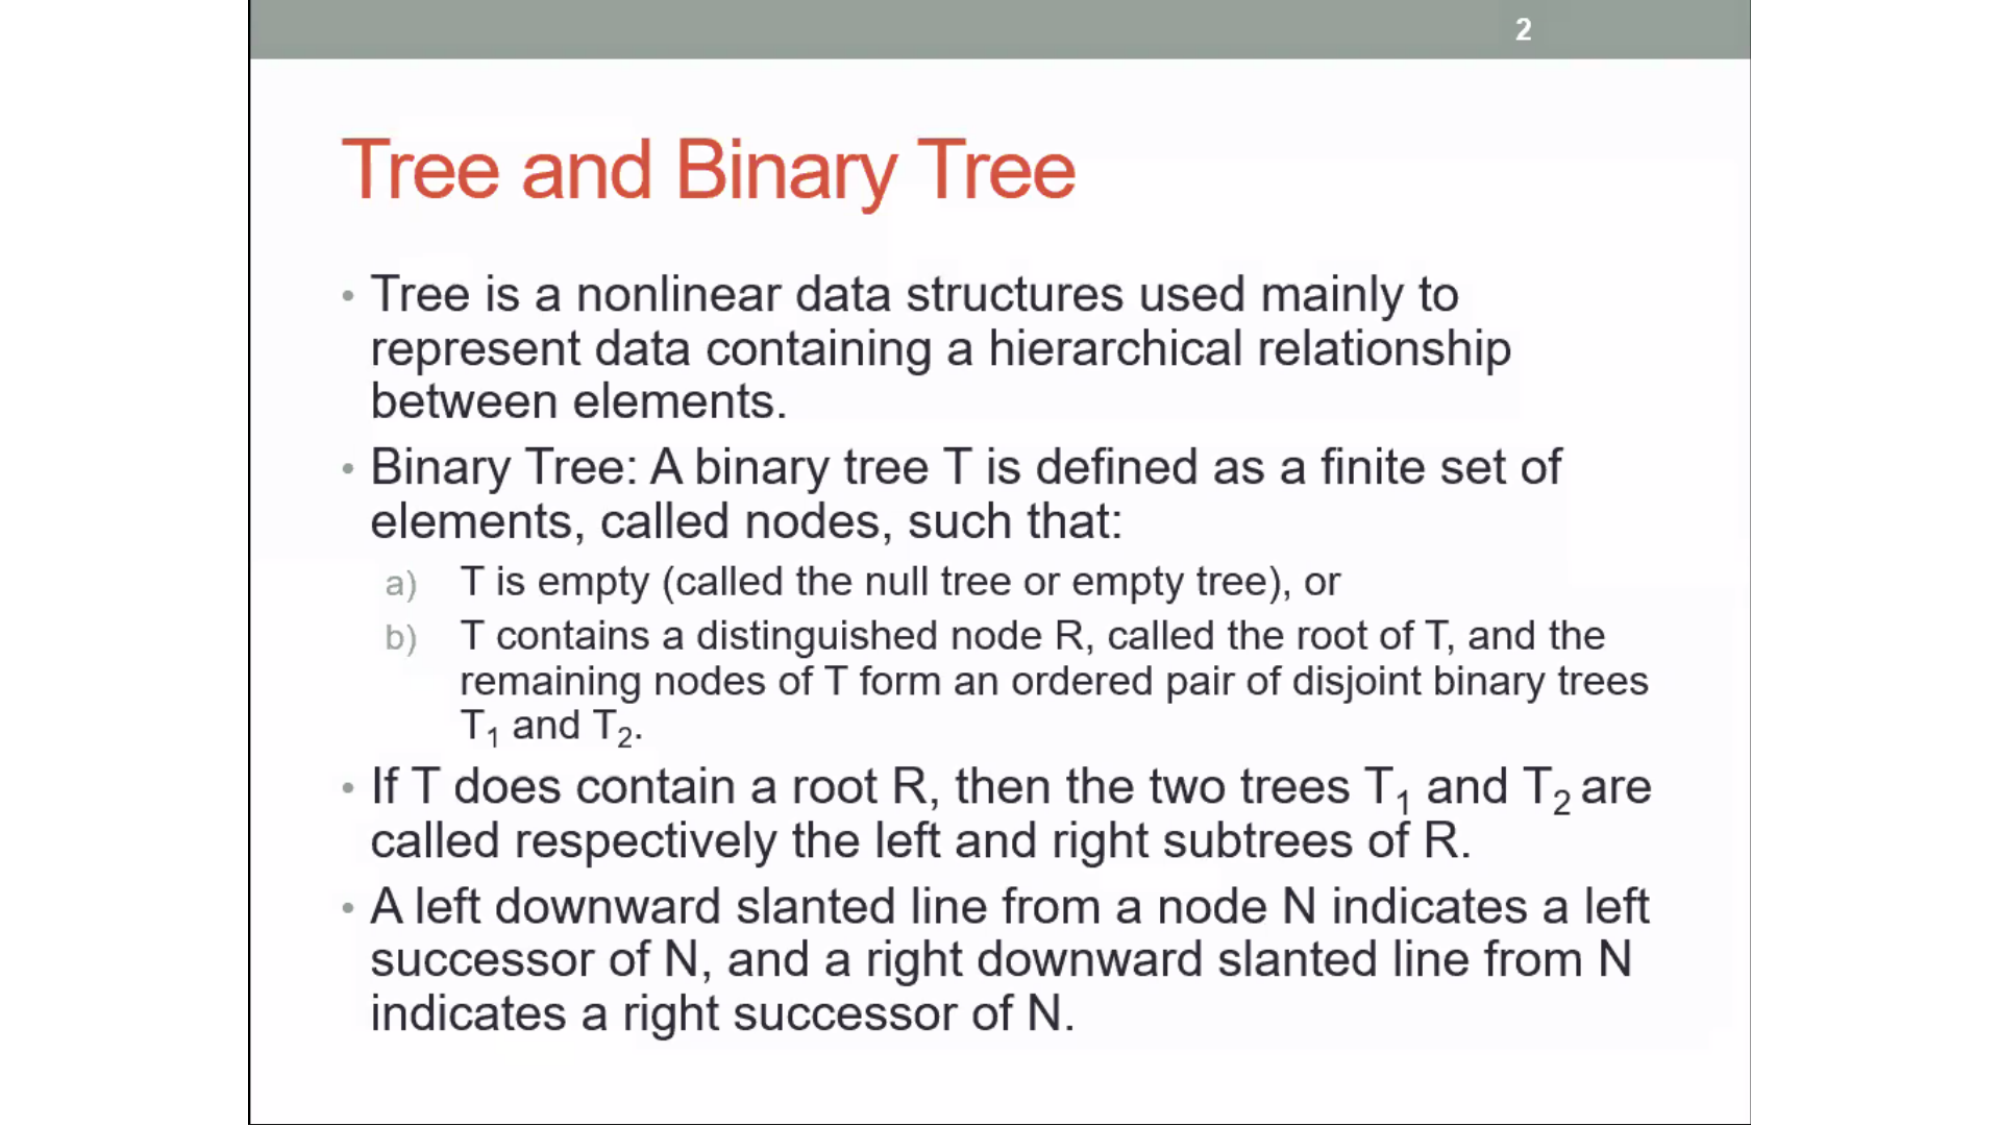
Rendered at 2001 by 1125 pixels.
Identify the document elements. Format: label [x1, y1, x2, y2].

picture [248, 0, 1751, 1125]
